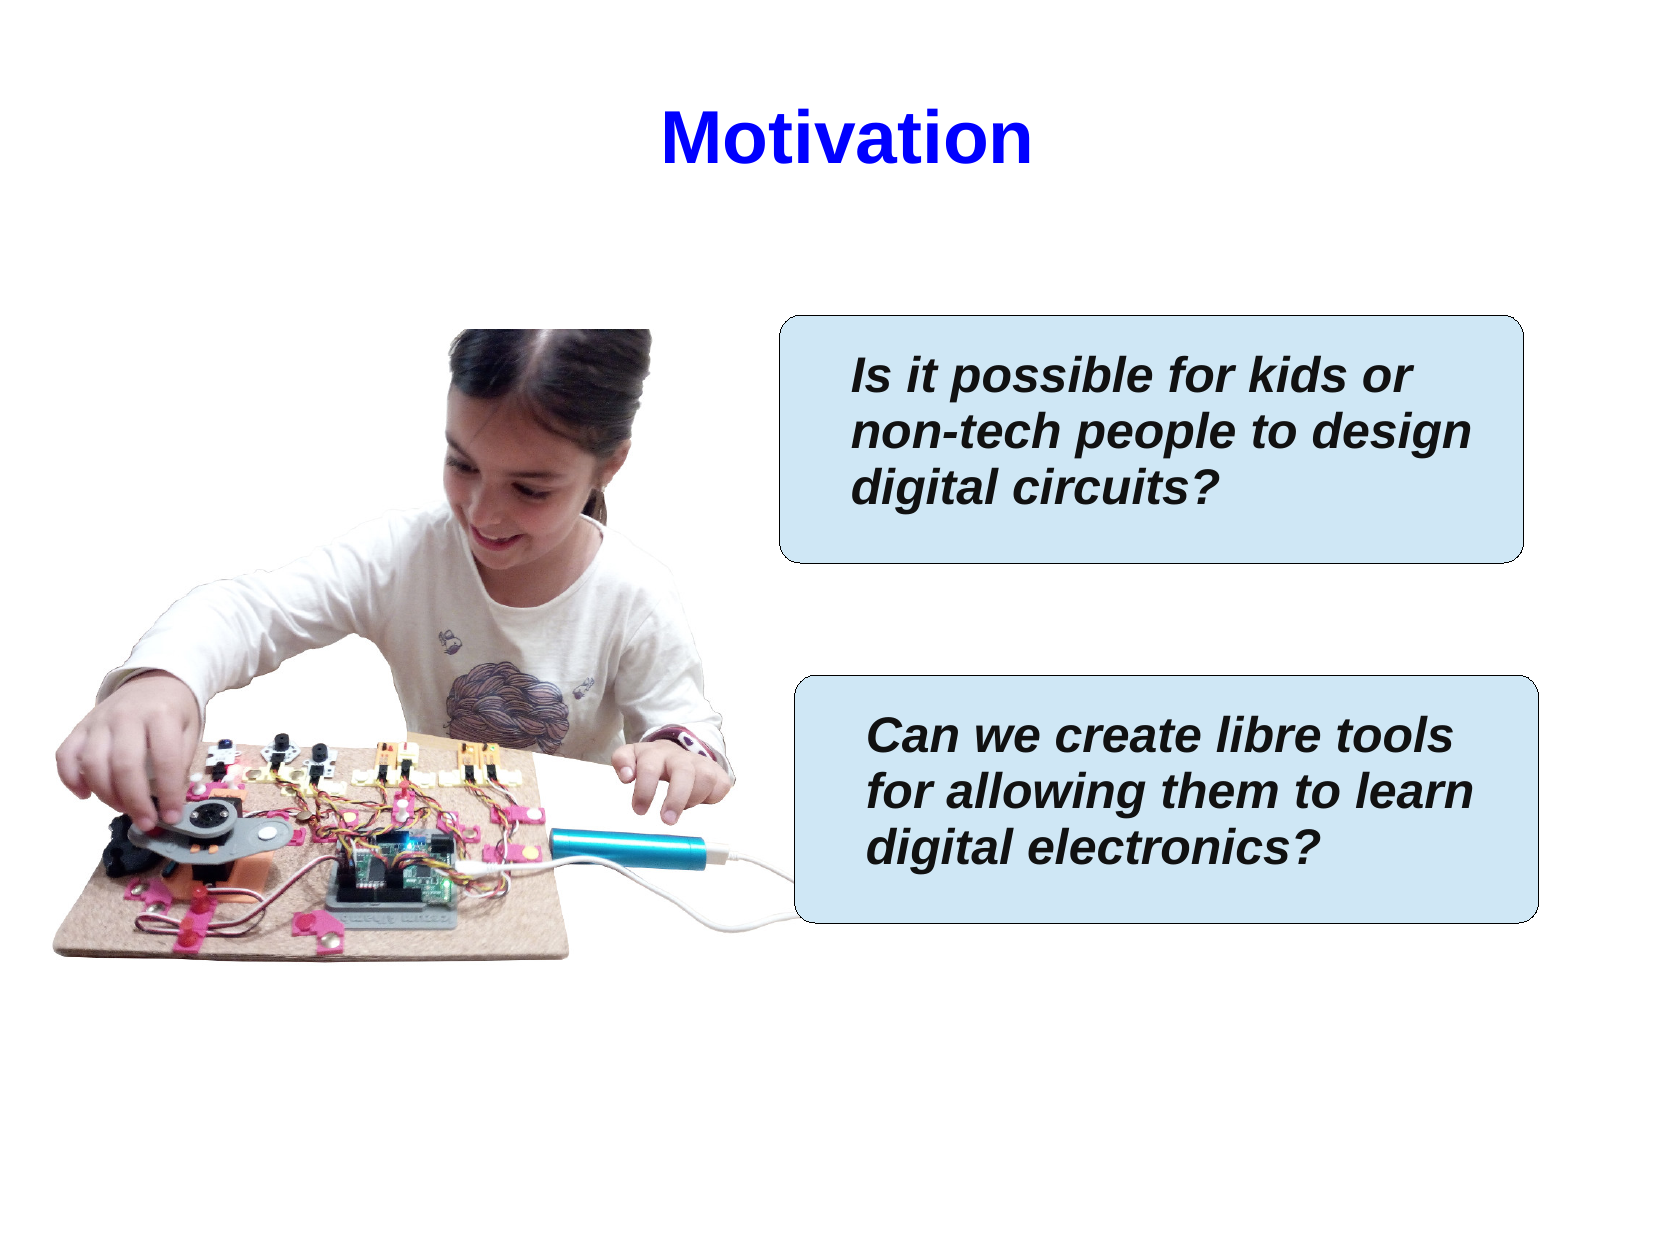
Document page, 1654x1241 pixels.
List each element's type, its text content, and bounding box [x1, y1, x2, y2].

text_box Motivation [315, 88, 1381, 196]
text_box [794, 675, 1539, 924]
text_box [779, 315, 1524, 564]
text_box Can we create libre tools for allowing them to learn digital electronics? [850, 700, 1546, 939]
text_box Is it possible for kids or non-tech people to design digital circuits? [835, 340, 1531, 579]
picture [15, 329, 889, 986]
